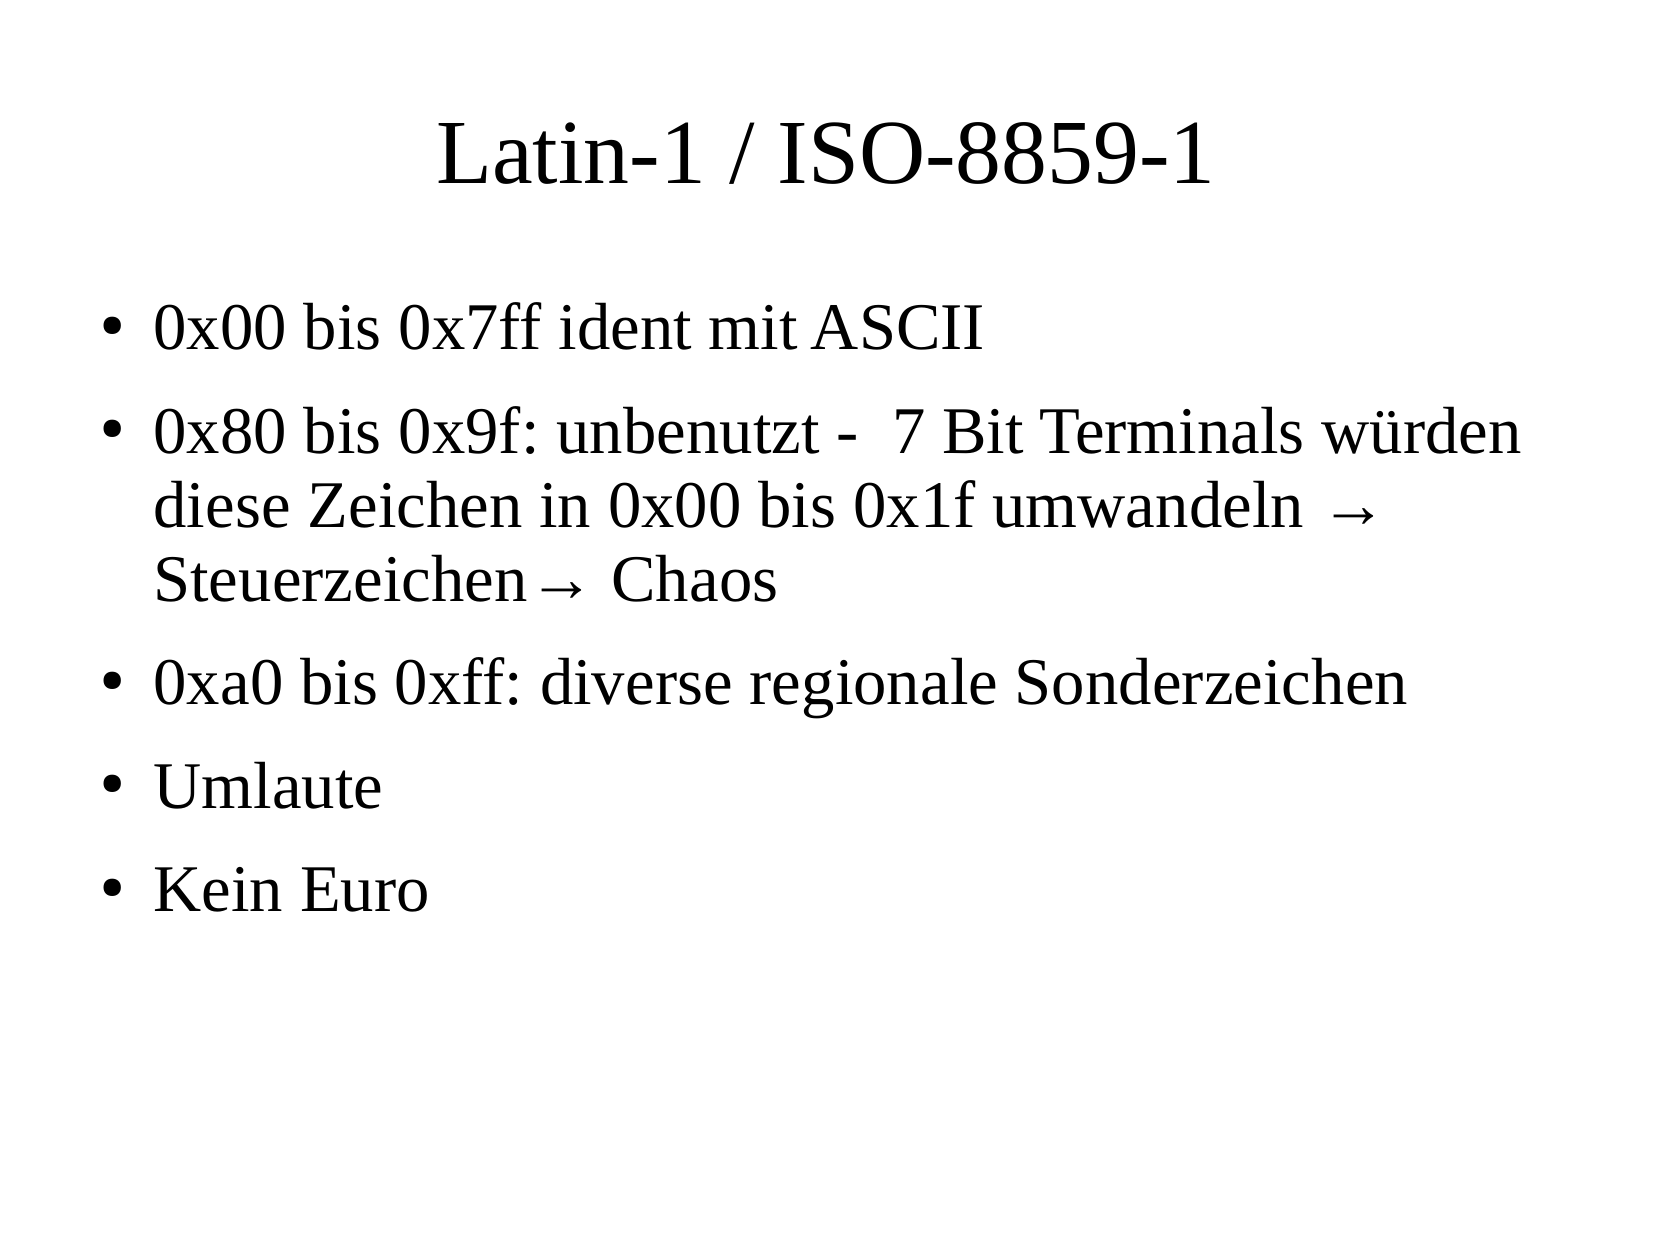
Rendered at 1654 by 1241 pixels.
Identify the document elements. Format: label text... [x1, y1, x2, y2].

title Latin-1 / ISO-8859-1 [82, 49, 1571, 257]
list 0x00 bis 0x7ff ident mit ASCII 0x80 bis 0x9f: unbenutzt - 7 Bit Terminals würden diese Zeichen in 0x00 bis 0x1f umwandeln → Steuerzeichen→ Chaos 0xa0 bis 0xff: diverse regionale Sonderzeichen Umlaute Kein Euro [82, 290, 1571, 1010]
